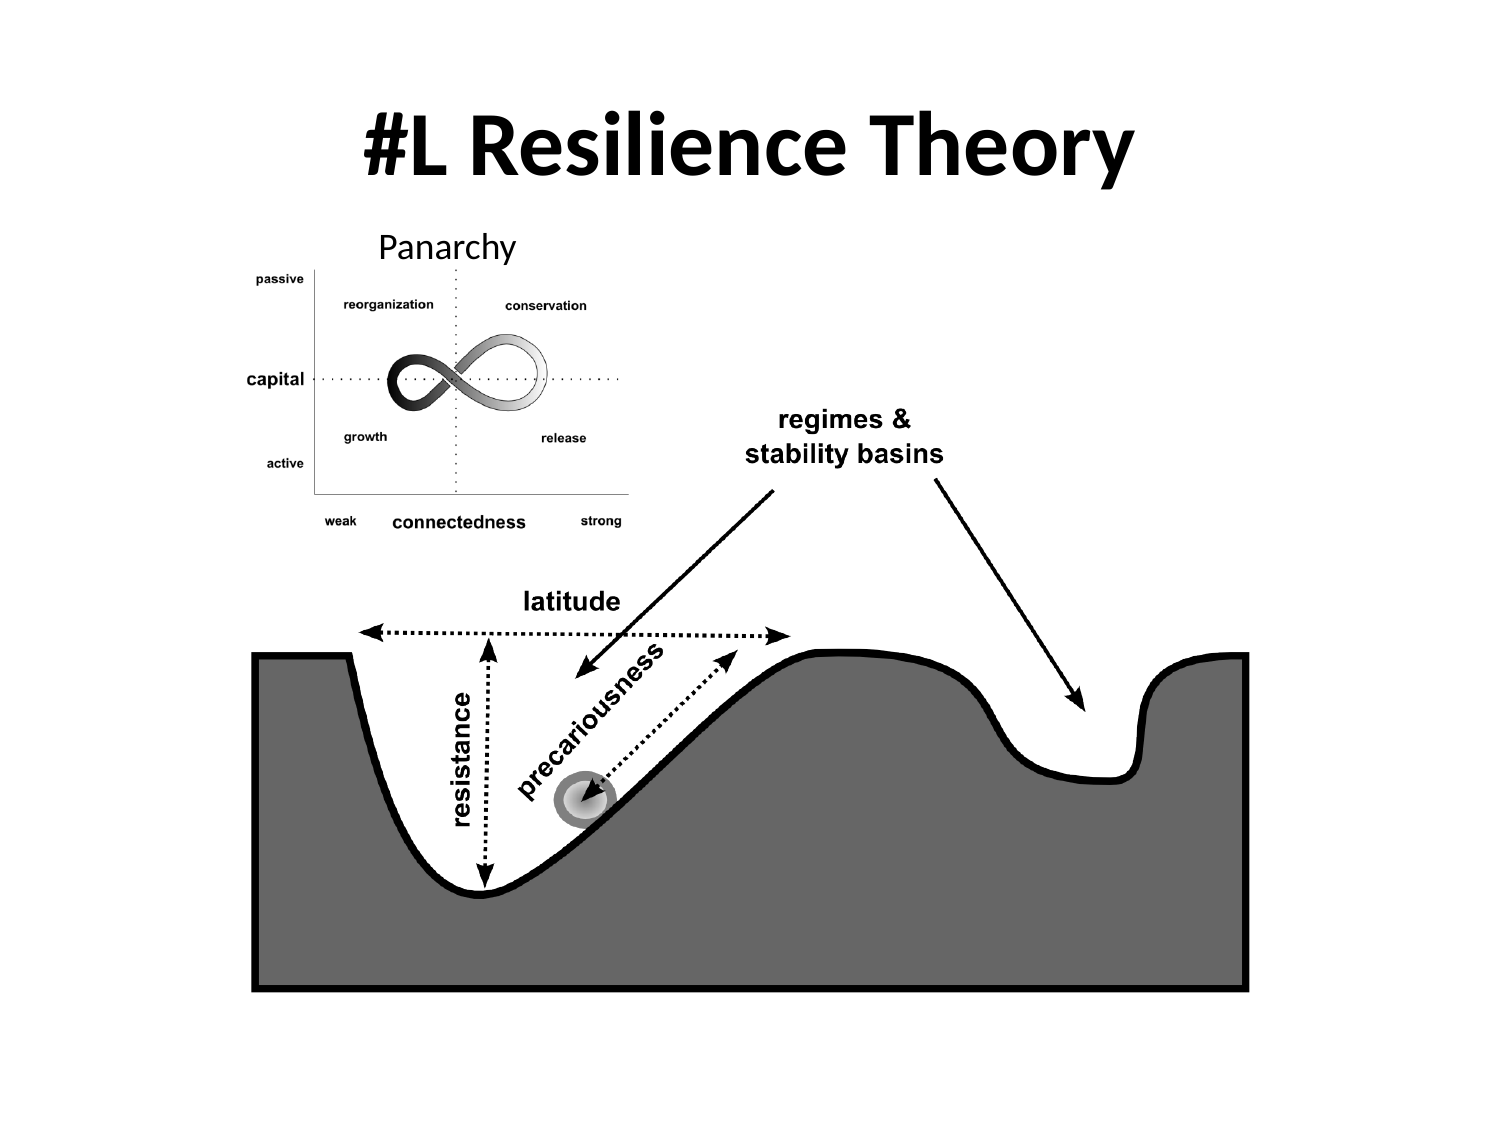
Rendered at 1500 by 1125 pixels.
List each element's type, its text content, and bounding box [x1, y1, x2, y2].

picture [237, 259, 1262, 1005]
text_box Panarchy [363, 214, 532, 275]
title #L Resilience Theory [75, 45, 1425, 233]
